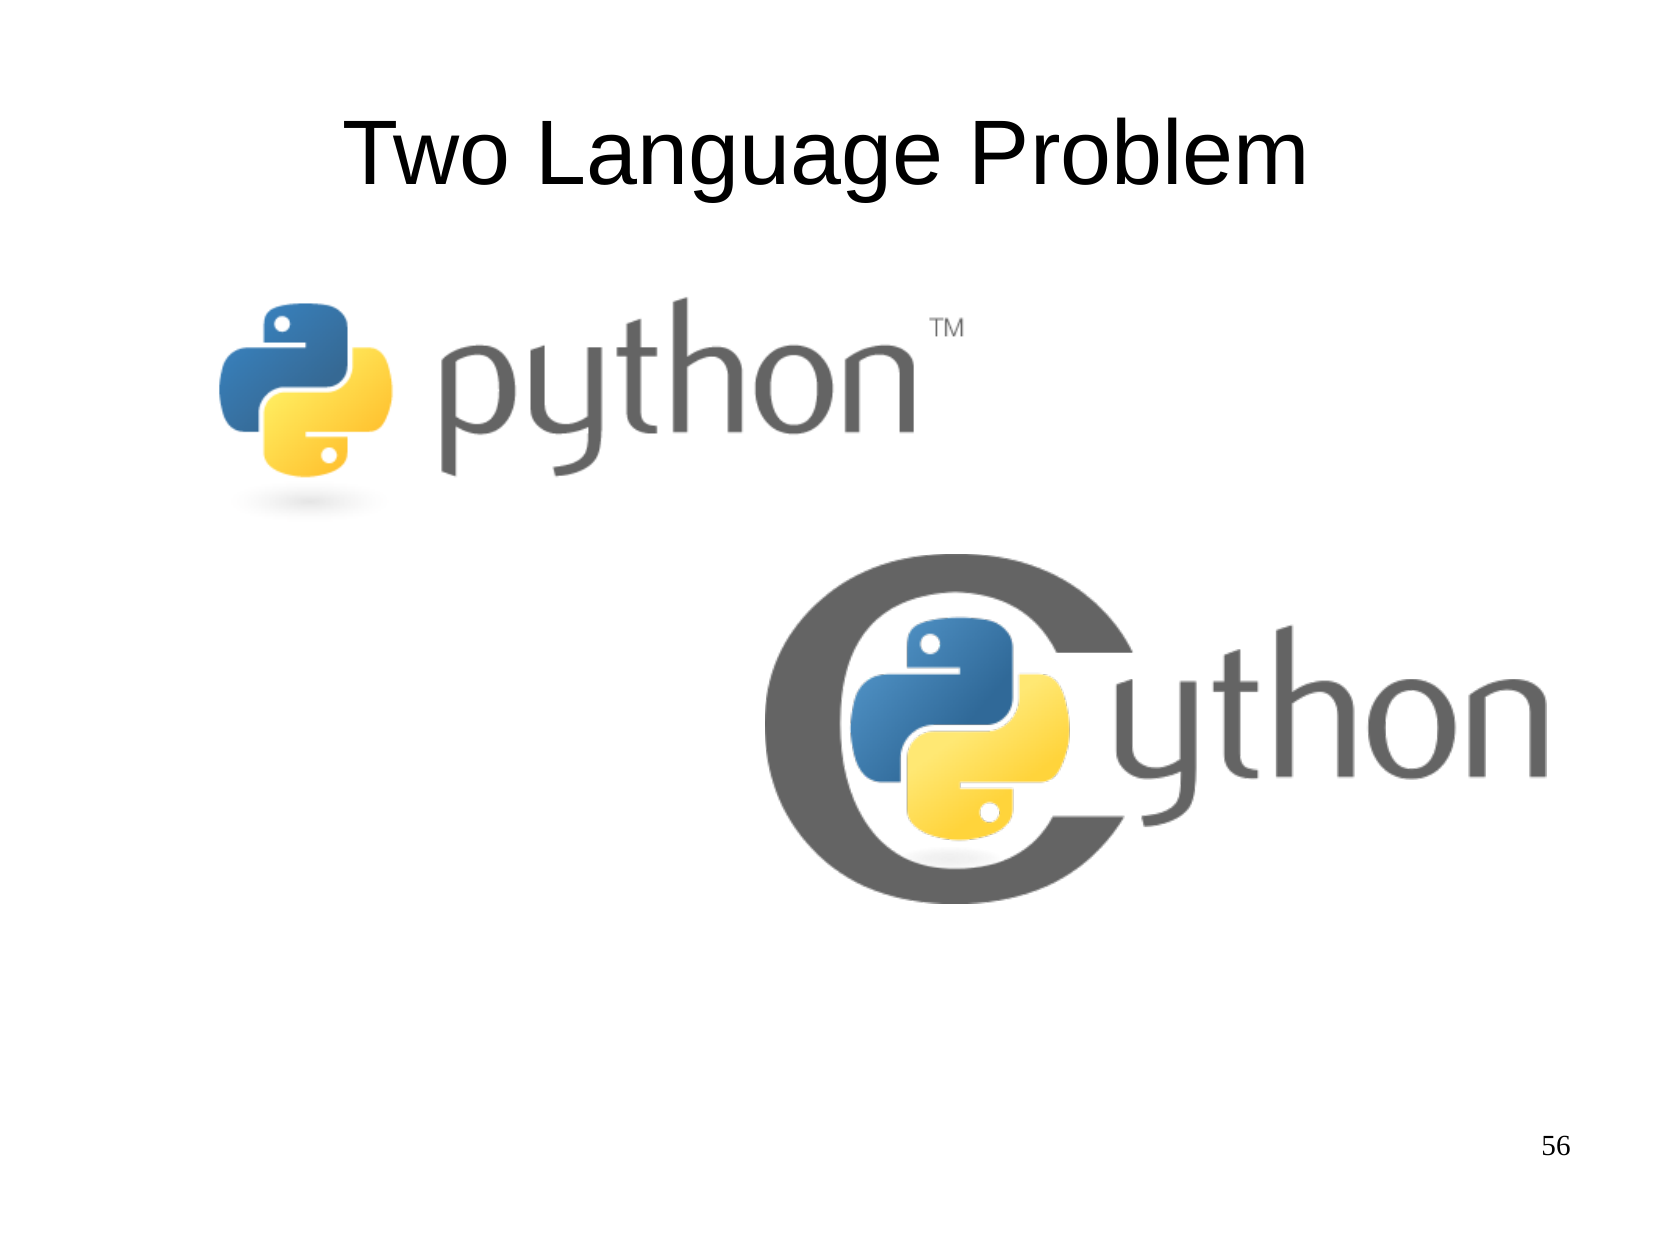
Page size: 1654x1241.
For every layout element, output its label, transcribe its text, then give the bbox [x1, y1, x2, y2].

title Two Language Problem [82, 49, 1571, 257]
picture [96, 252, 1547, 904]
